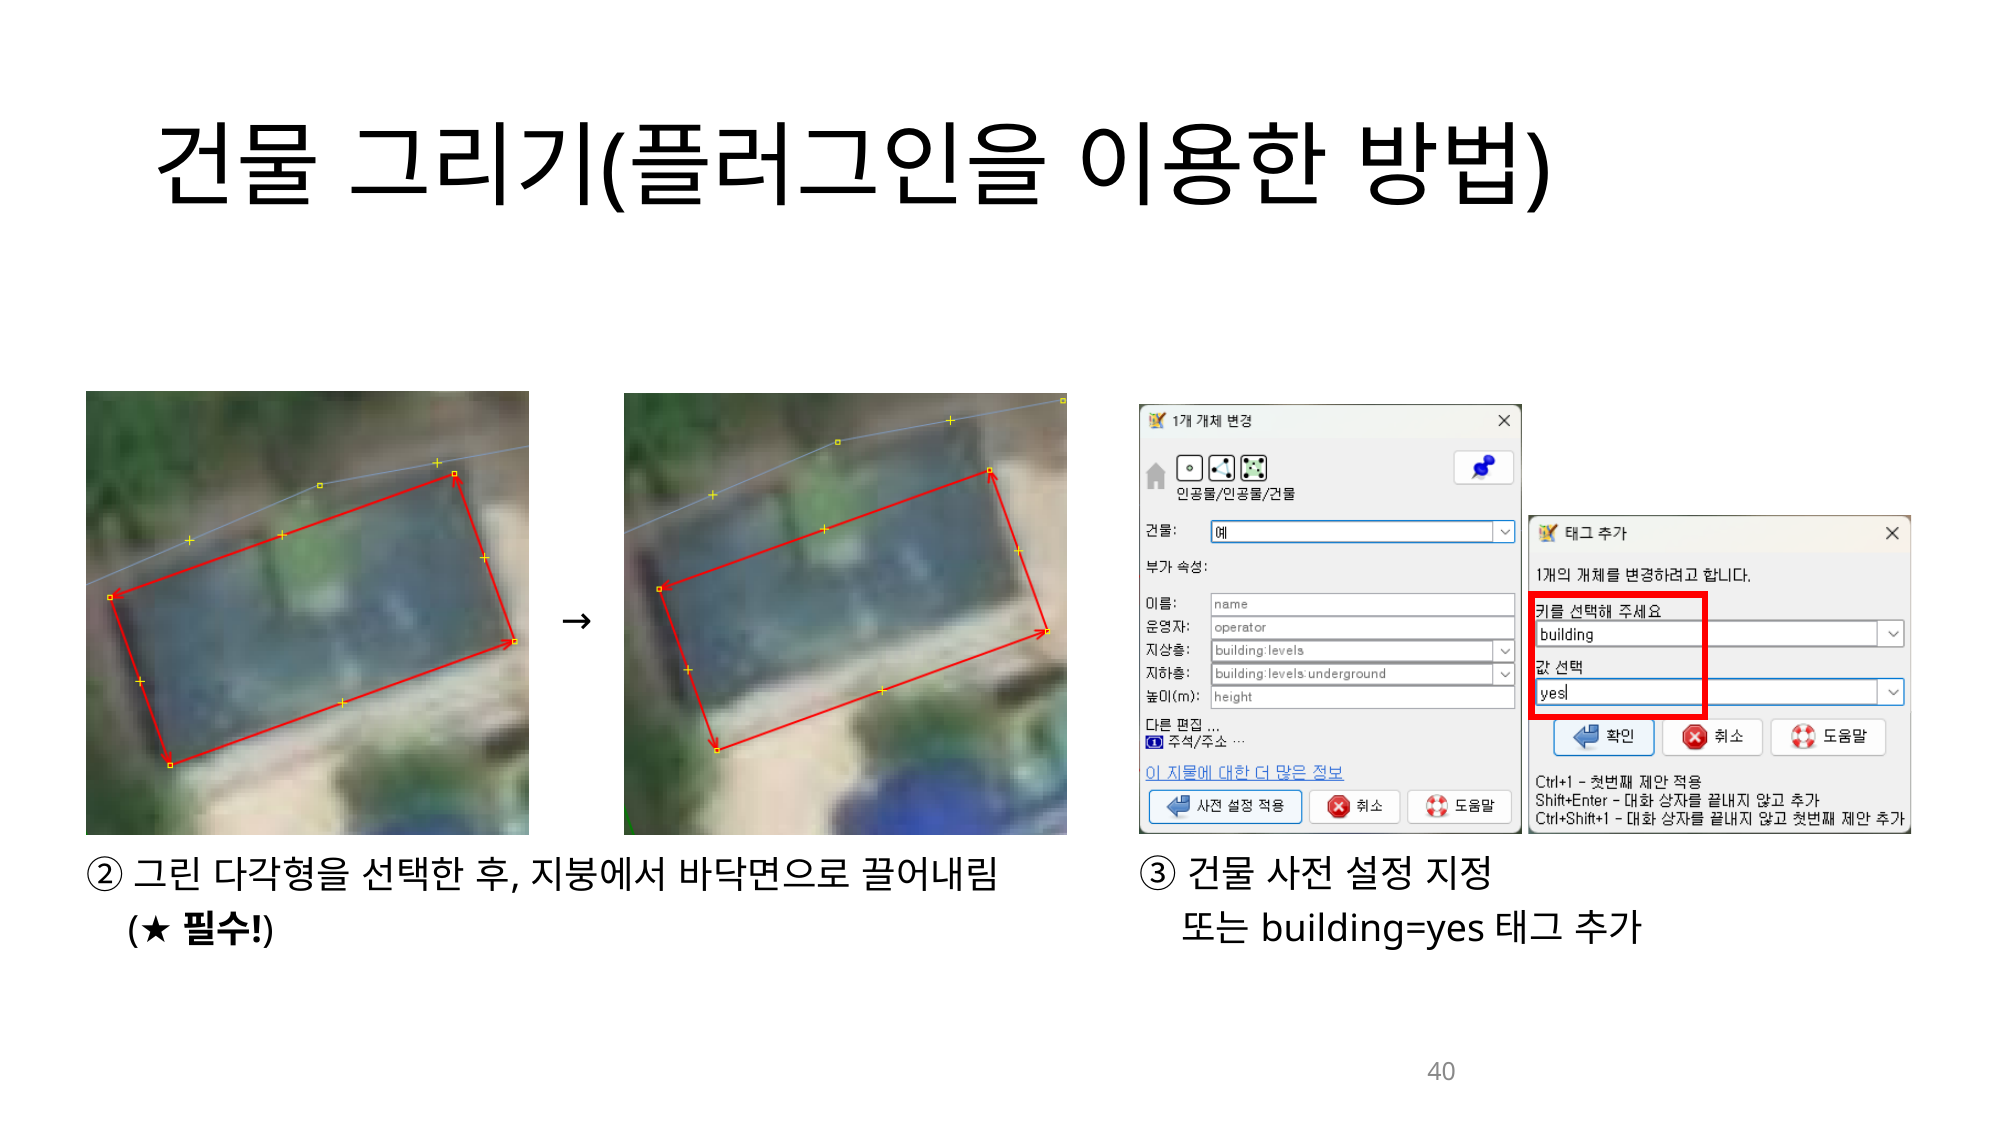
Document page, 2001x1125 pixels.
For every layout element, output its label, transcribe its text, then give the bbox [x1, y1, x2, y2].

text_box ③ 건물 사전 설정 지정 또는 building=yes 태그 추가 [1139, 833, 1644, 957]
picture [1535, 598, 1702, 714]
text_box ② 그린 다각형을 선택한 후, 지붕에서 바닥면으로 끌어내림 (★ 필수!) [86, 834, 1060, 958]
picture [1139, 404, 1522, 834]
text_box → [518, 587, 635, 642]
picture [1528, 515, 1912, 834]
title 건물 그리기(플러그인을 이용한 방법) [137, 59, 1863, 278]
text_box <숫자> [1412, 1042, 1863, 1103]
picture [624, 391, 1067, 835]
picture [86, 391, 529, 835]
